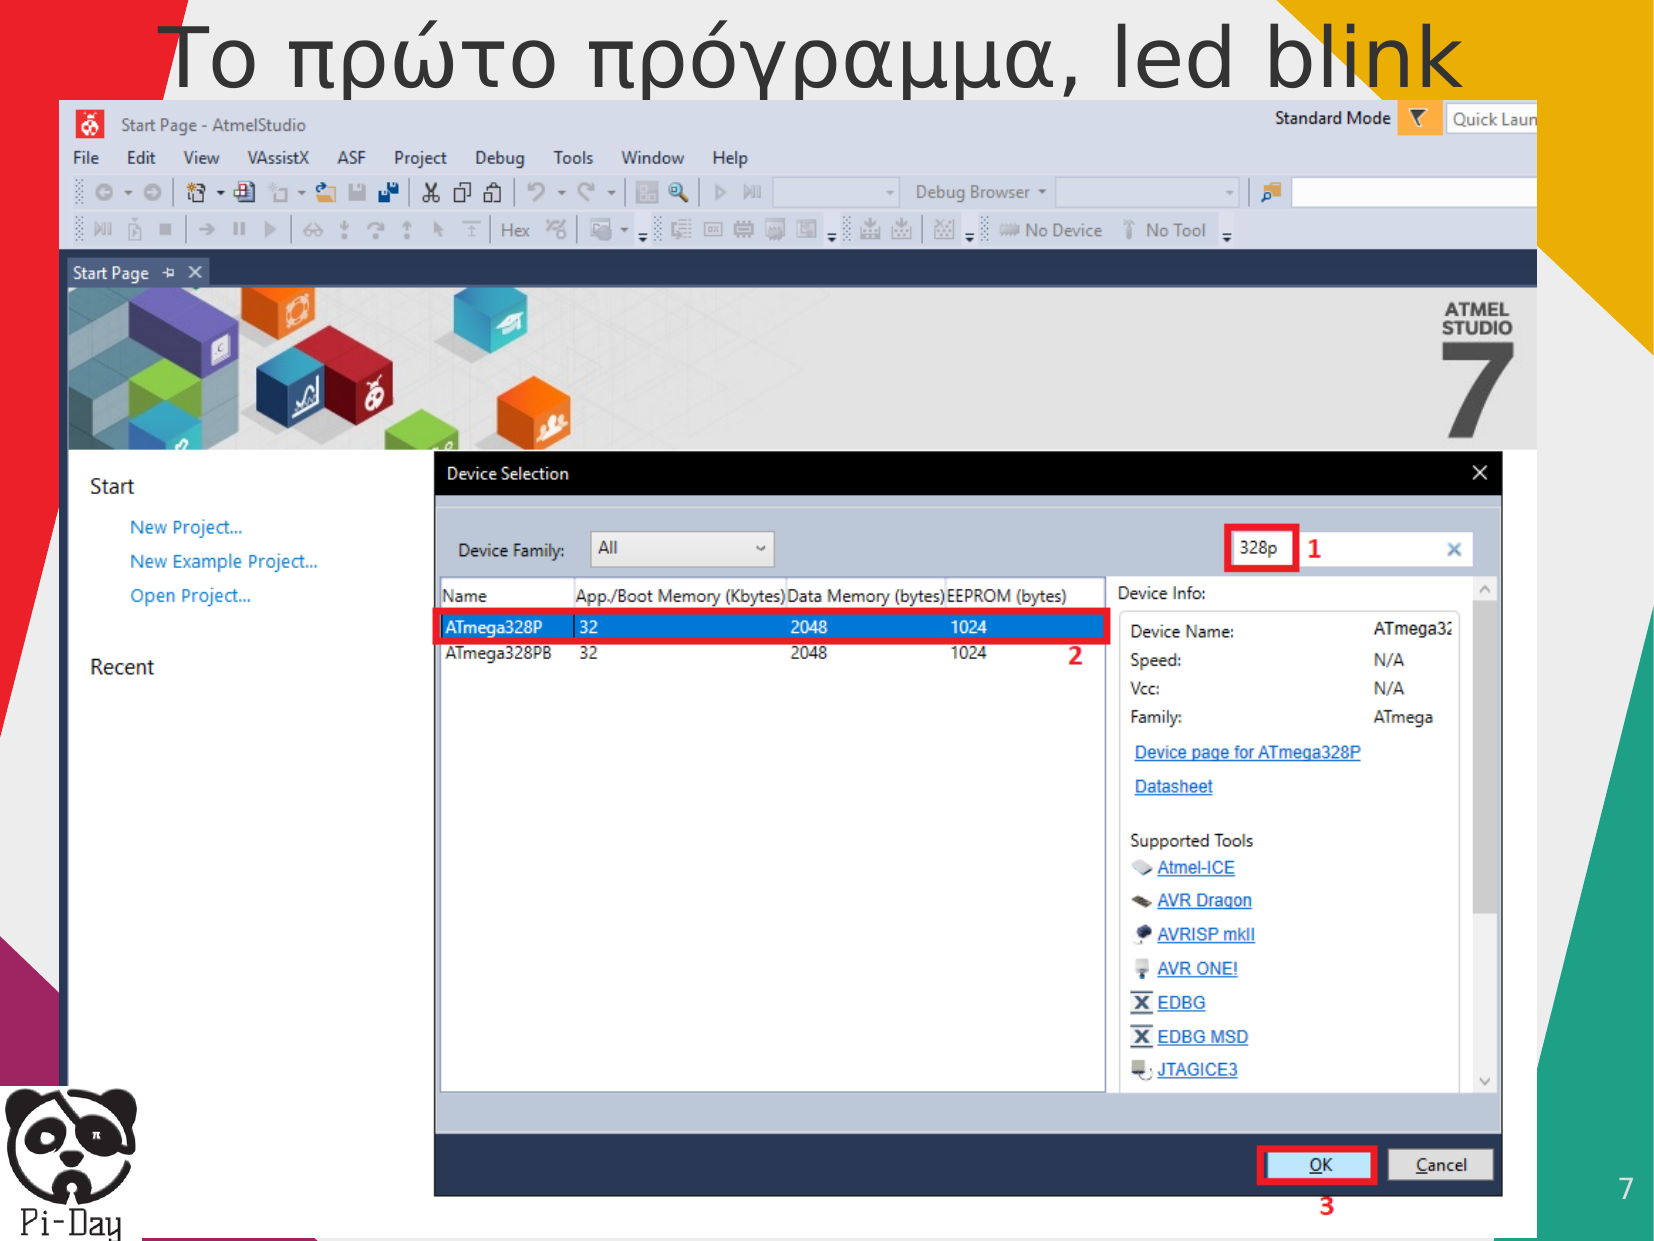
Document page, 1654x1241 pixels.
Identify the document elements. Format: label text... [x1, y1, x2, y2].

picture [0, 100, 1537, 1241]
title Το πρώτο πρόγραμμα, led blink [99, 10, 1524, 100]
